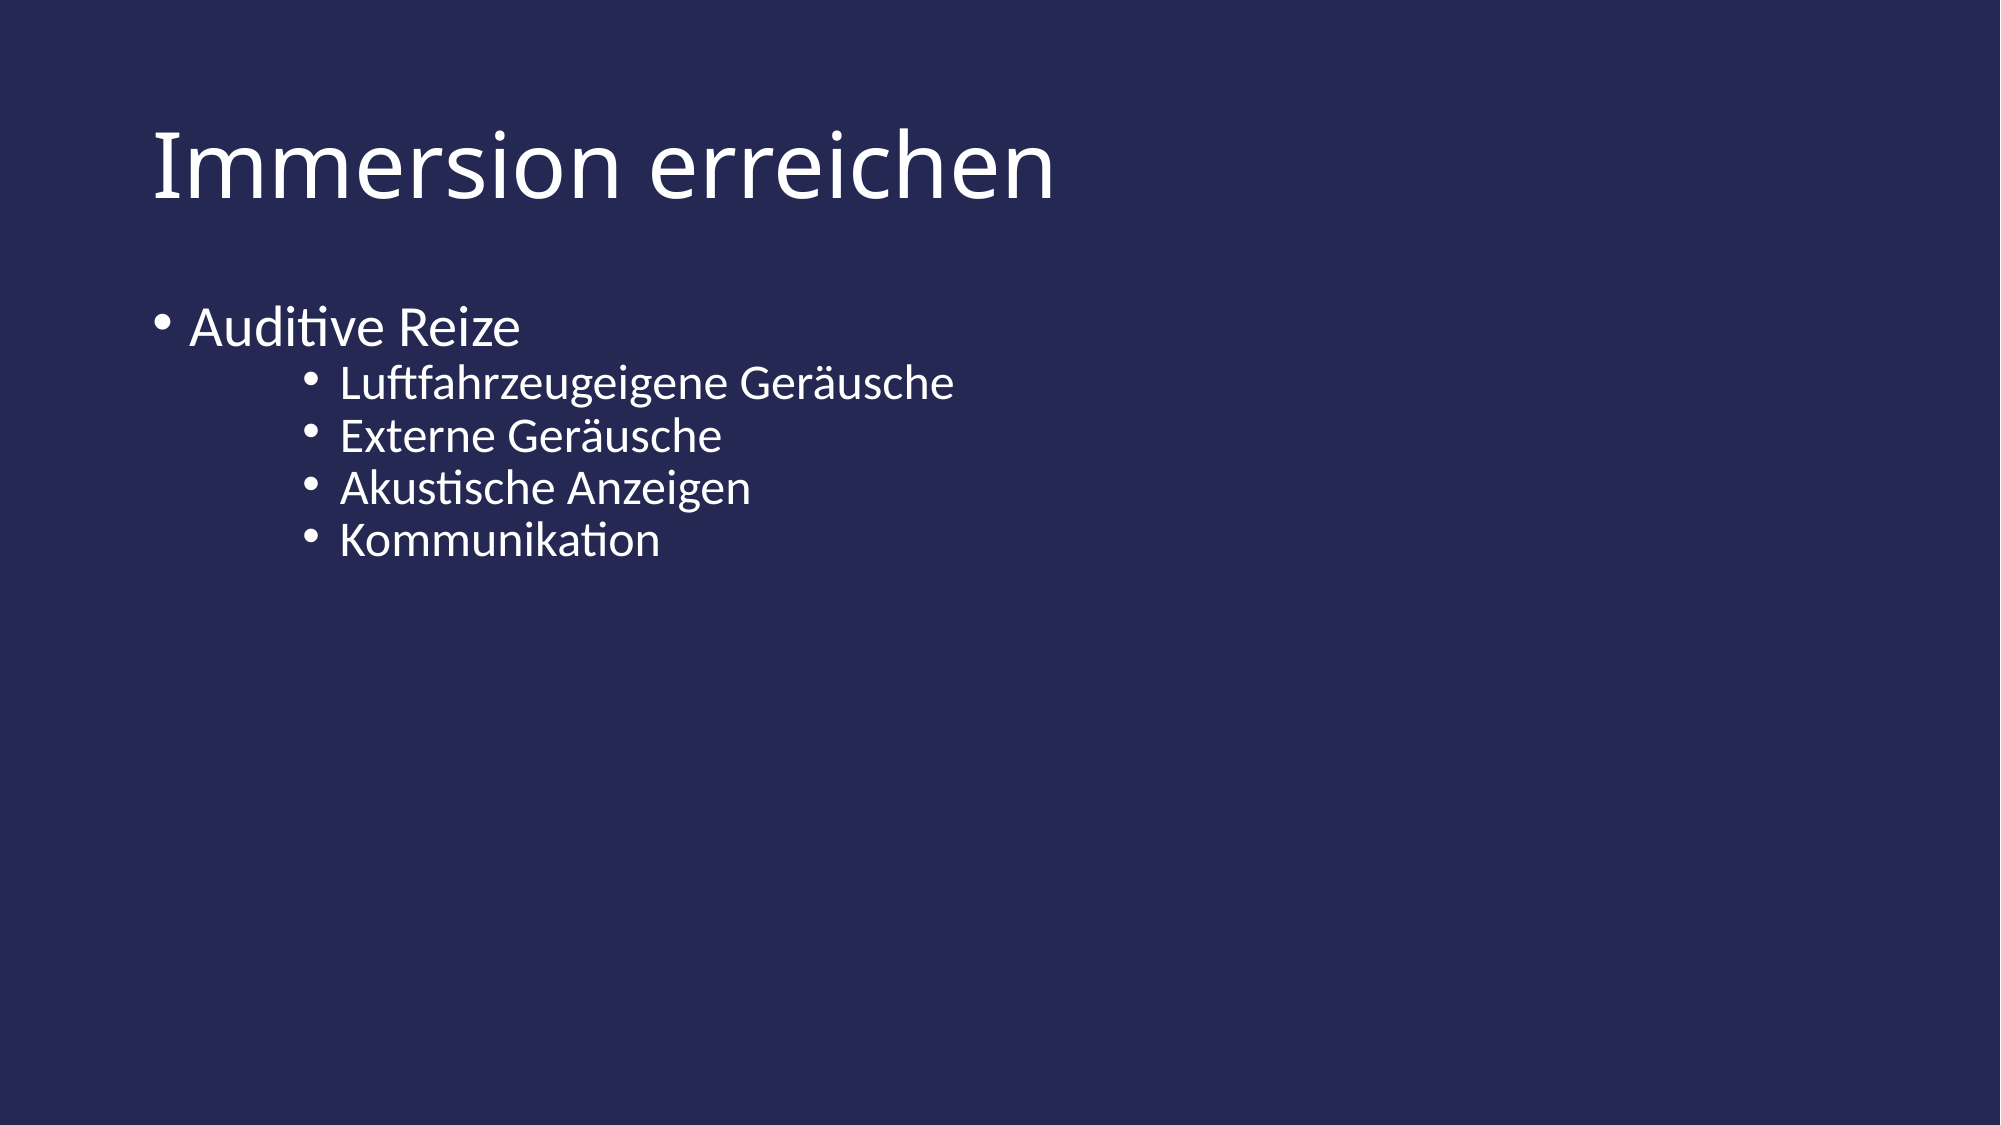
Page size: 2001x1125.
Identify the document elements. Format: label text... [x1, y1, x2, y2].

title Immersion erreichen [137, 59, 1863, 278]
list Auditive Reize Luftfahrzeugeigene Geräusche Externe Geräusche Akustische Anzeigen Kommunikation [137, 299, 1863, 1014]
